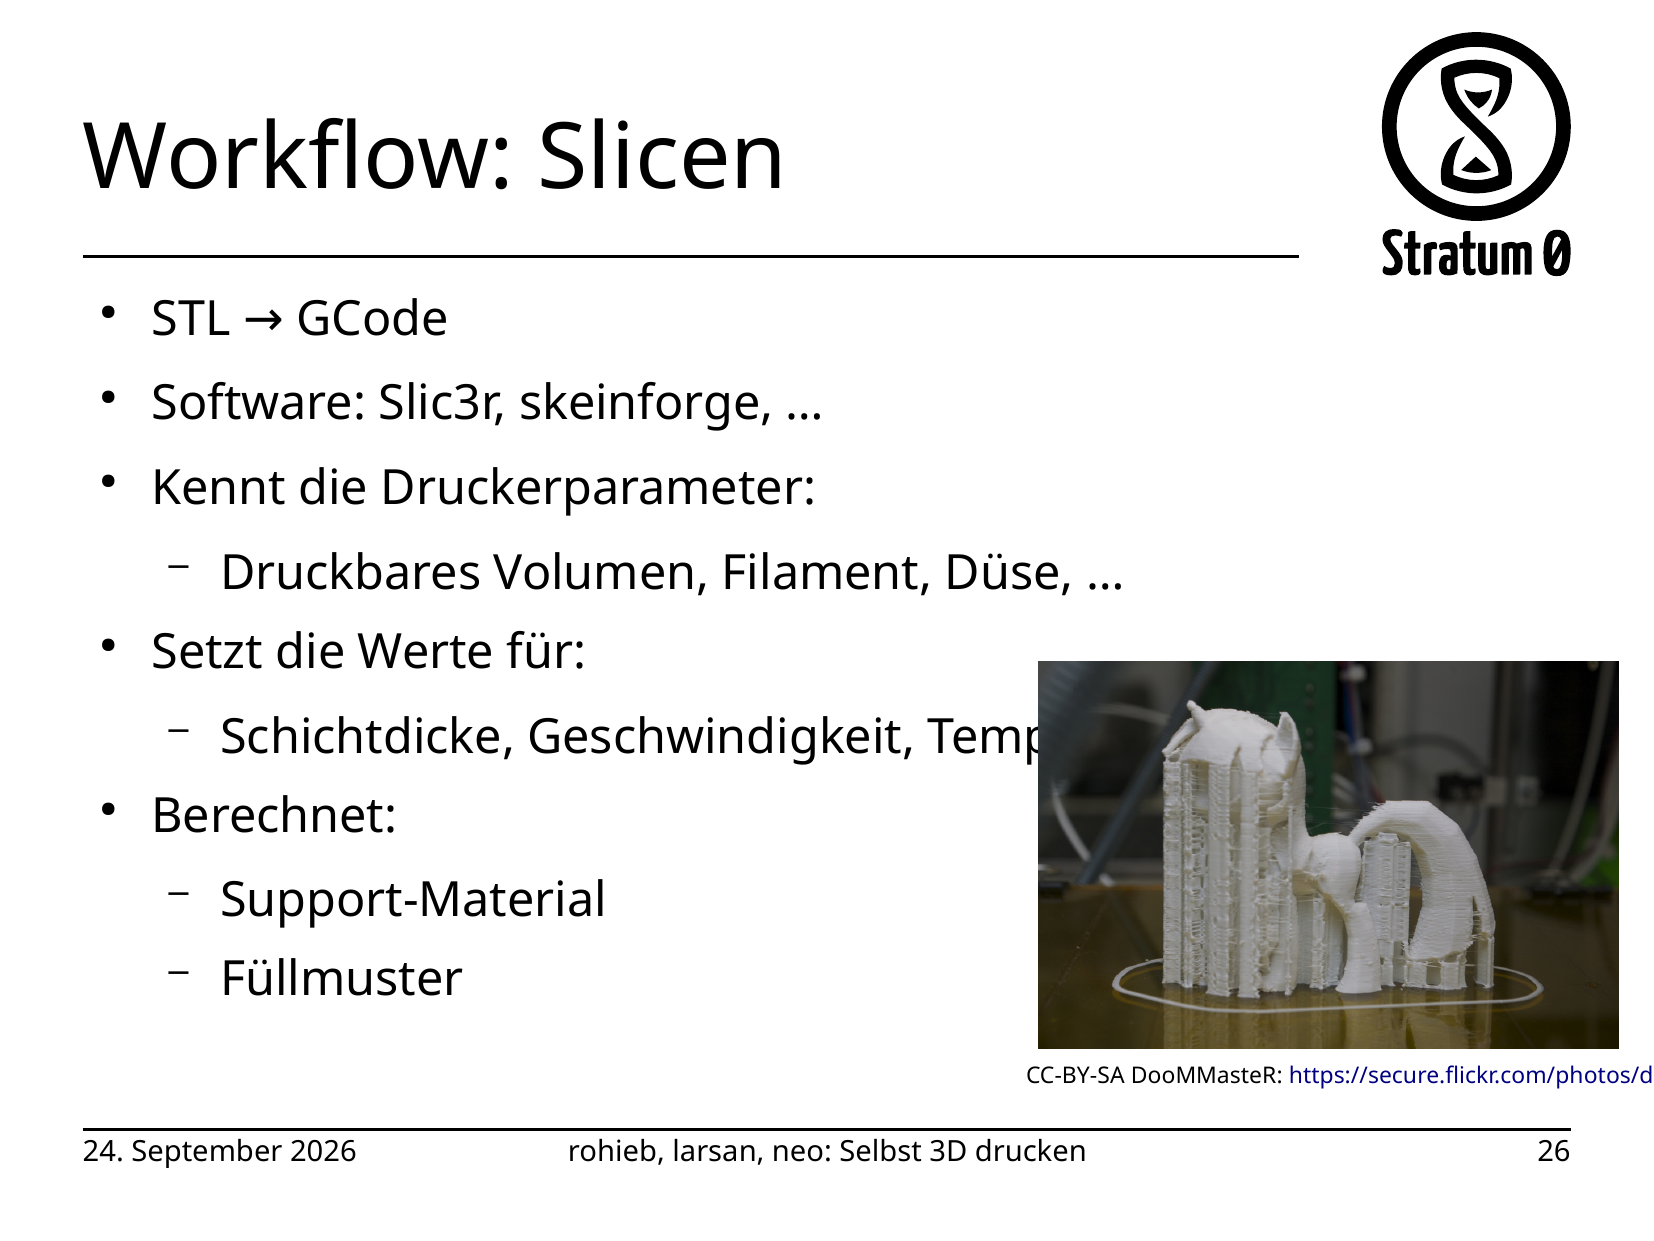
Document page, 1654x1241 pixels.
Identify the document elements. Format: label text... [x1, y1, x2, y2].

picture [1038, 661, 1619, 1049]
list STL → GCode Software: Slic3r, skeinforge, … Kennt die Druckerparameter: Druckbares Volumen, Filament, Düse, … Setzt die Werte für: Schichtdicke, Geschwindigkeit, Temperatur, … Berechnet: Support-Material Füllmuster [82, 290, 1538, 1010]
title Workflow: Slicen [82, 49, 1300, 257]
text_box CC-BY-SA DooMMasteR: https://secure.flickr.com/photos/doommeer/8143518431 [1011, 1051, 1642, 1093]
